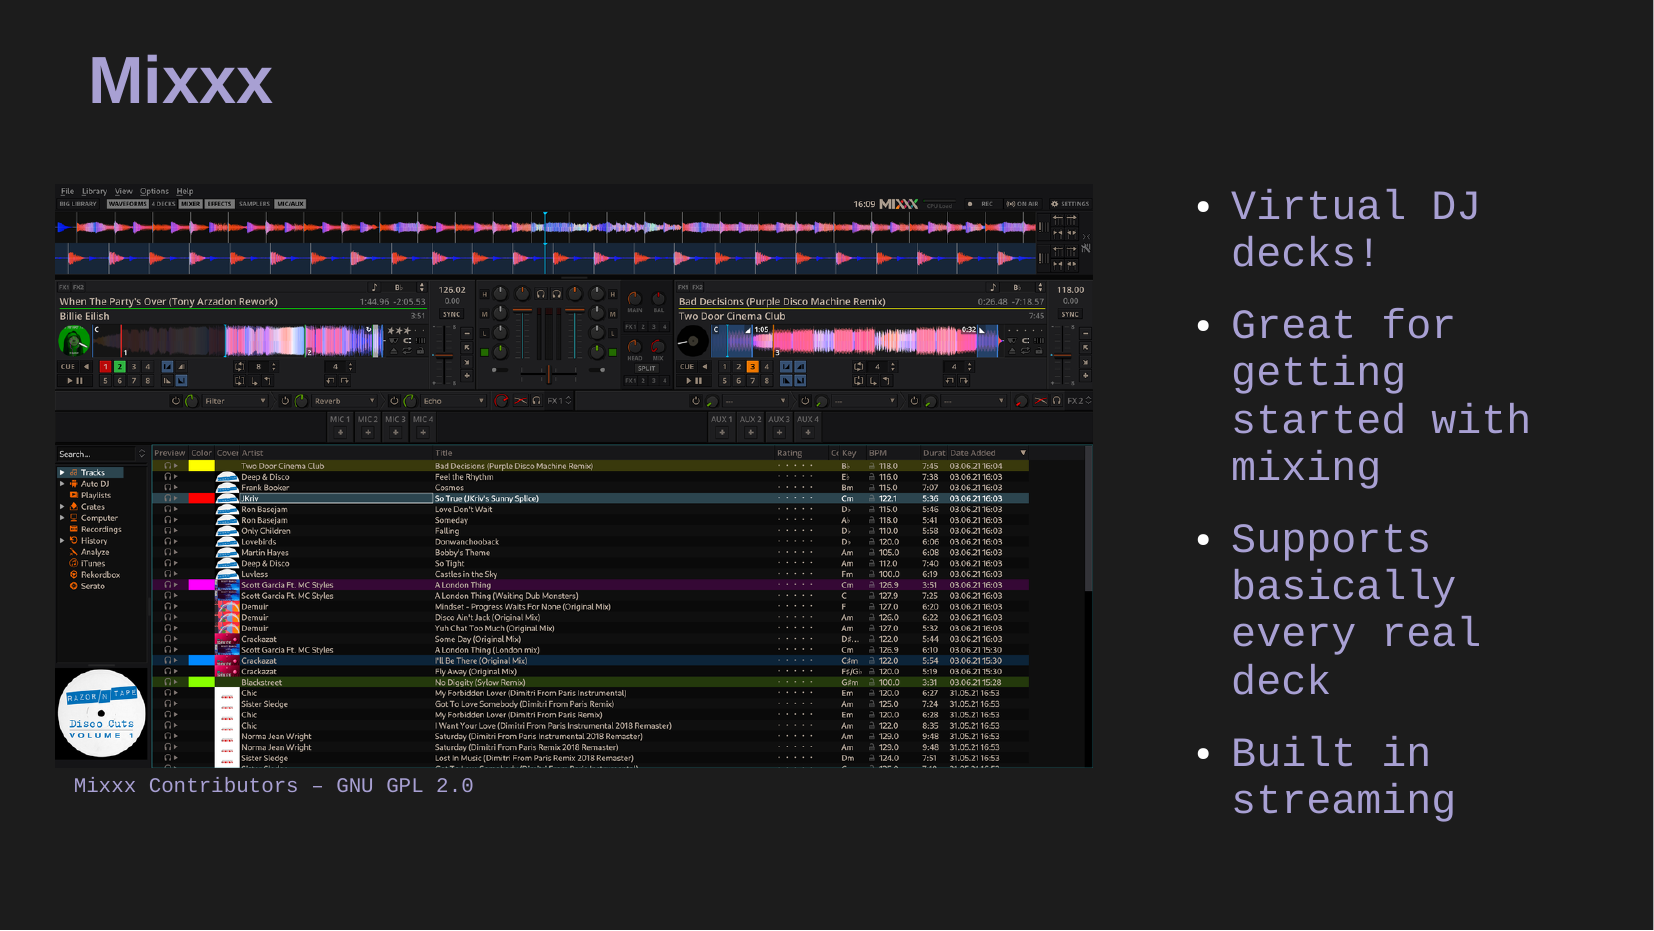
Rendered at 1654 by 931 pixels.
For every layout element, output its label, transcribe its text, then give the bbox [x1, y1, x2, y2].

text_box Virtual DJ decks! Great for getting started with mixing Supports basically every real deck Built in streaming [1181, 177, 1565, 834]
picture [55, 184, 1093, 768]
title Mixxx [88, 43, 414, 119]
text_box Mixxx Contributors – GNU GPL 2.0 [59, 767, 621, 830]
